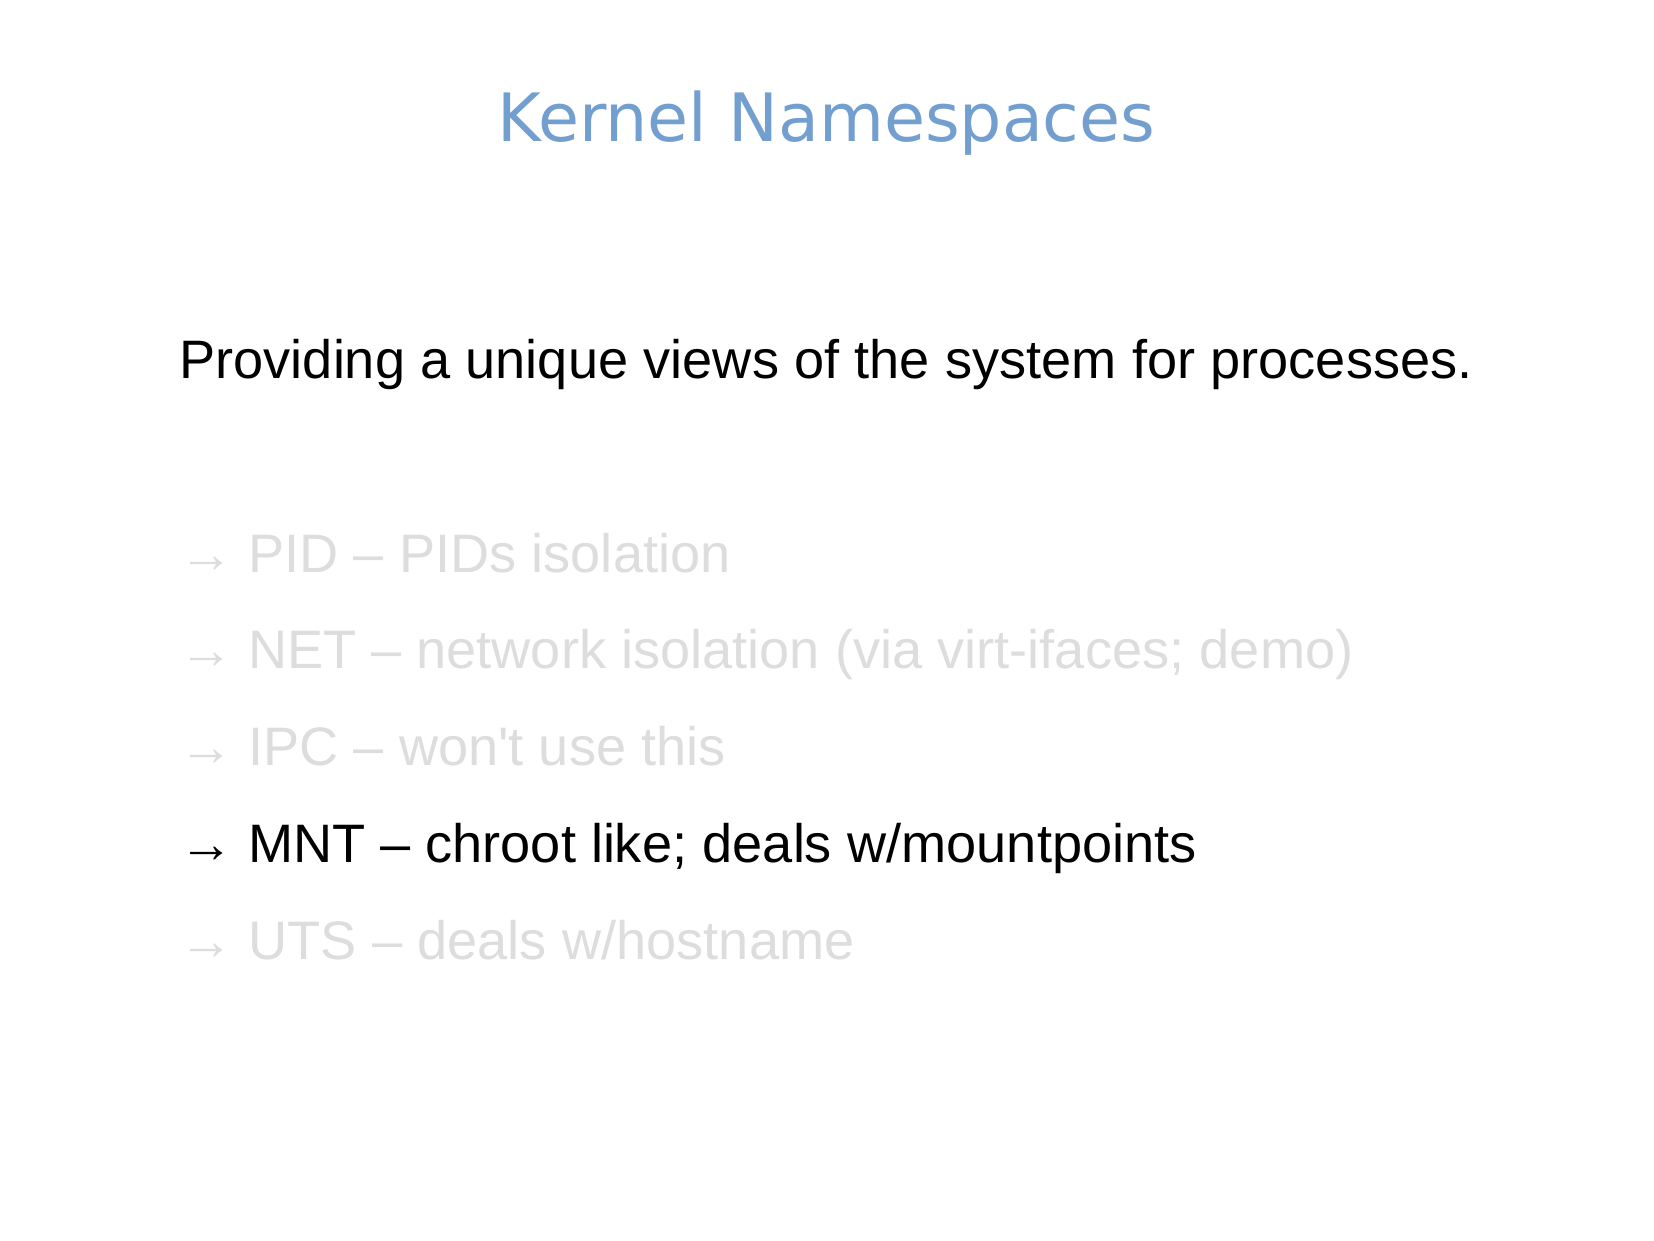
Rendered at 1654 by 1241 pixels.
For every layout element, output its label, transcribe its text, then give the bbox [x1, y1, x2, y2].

text_box Kernel Namespaces [482, 72, 1171, 166]
text_box Providing a unique views of the system for processes. → PID – PIDs isolation → NET – network isolation (via virt-ifaces; demo) → IPC – won't use this → MNT – chroot like; deals w/mountpoints → UTS – deals w/hostname [164, 292, 1489, 949]
